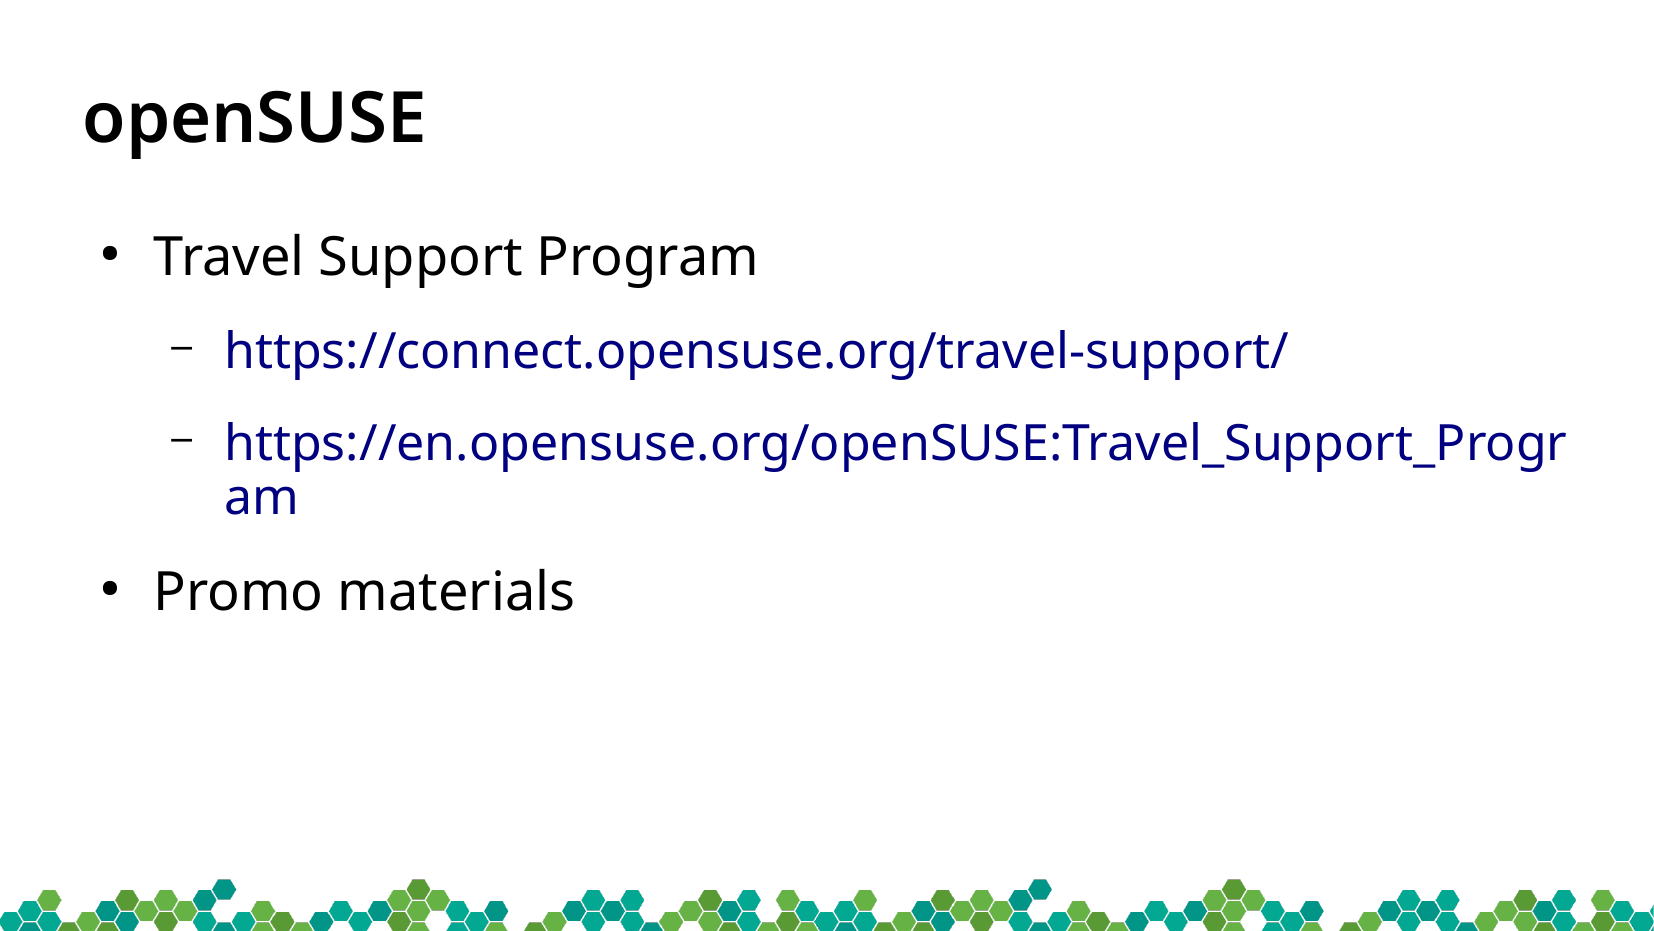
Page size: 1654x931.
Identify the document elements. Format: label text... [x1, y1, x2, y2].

title openSUSE [82, 37, 1571, 193]
list Travel Support Program https://connect.opensuse.org/travel-support/ https://en.opensuse.org/openSUSE:Travel_Support_Program Promo materials [82, 217, 1571, 855]
picture [0, 871, 1654, 931]
